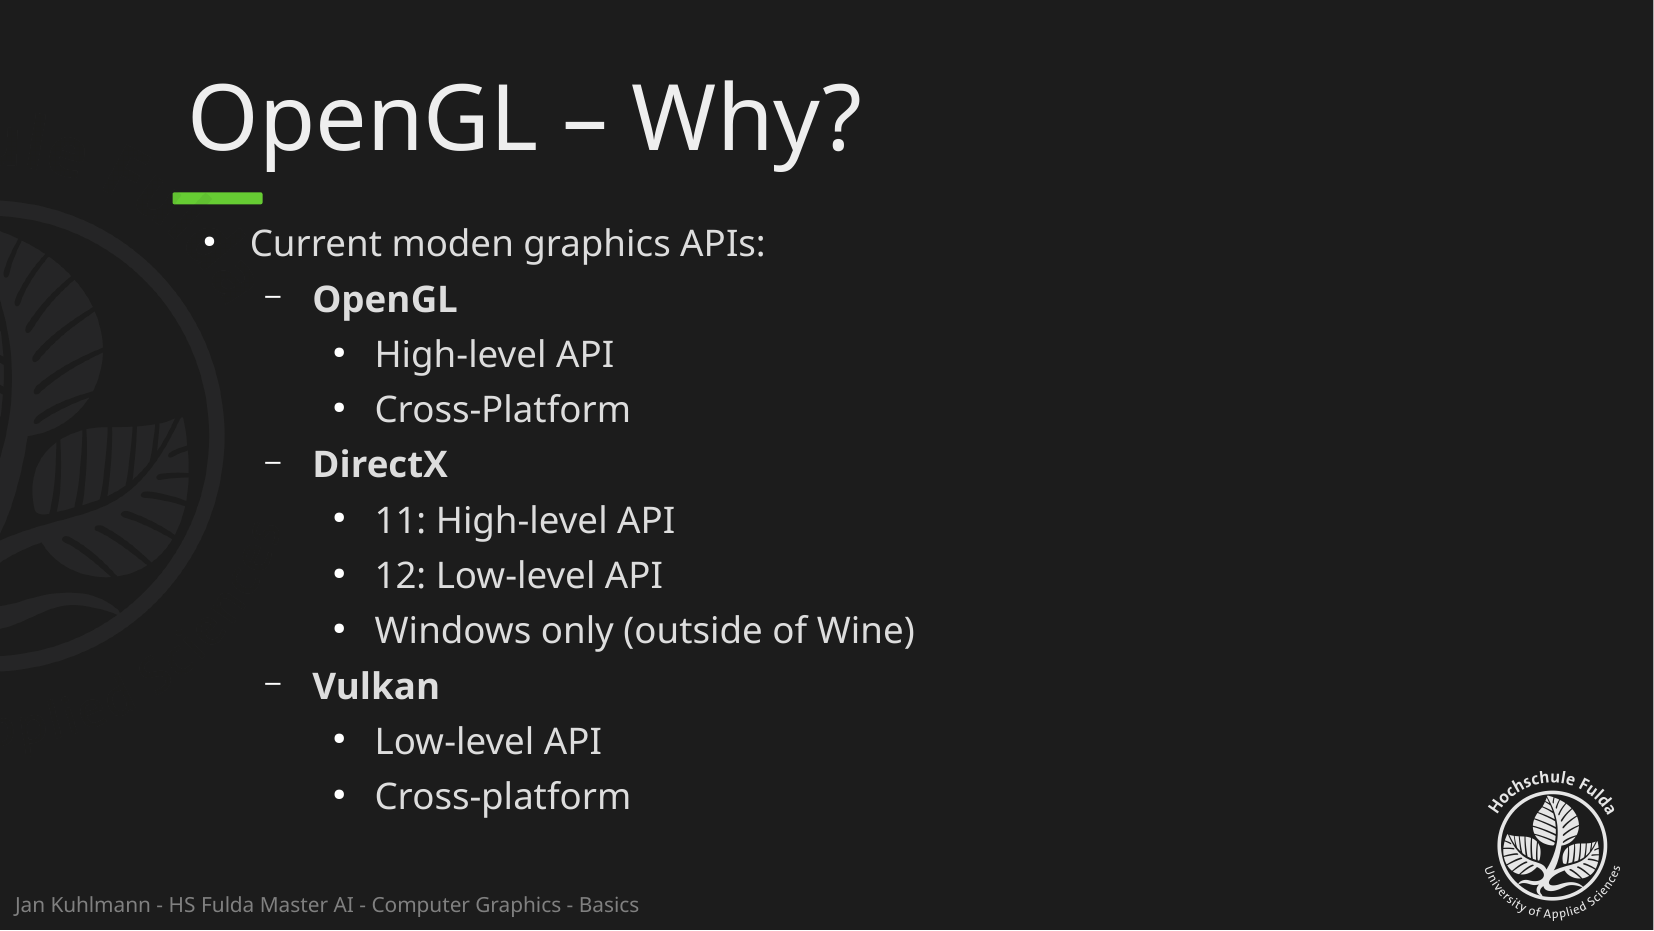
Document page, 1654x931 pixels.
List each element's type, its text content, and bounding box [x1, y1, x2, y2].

title OpenGL – Why? [187, 37, 1571, 193]
list Current moden graphics APIs: OpenGL High-level API Cross-Platform DirectX 11: High-level API 12: Low-level API Windows only (outside of Wine) Vulkan Low-level API Cross-platform [187, 217, 1571, 826]
picture [1485, 771, 1620, 921]
